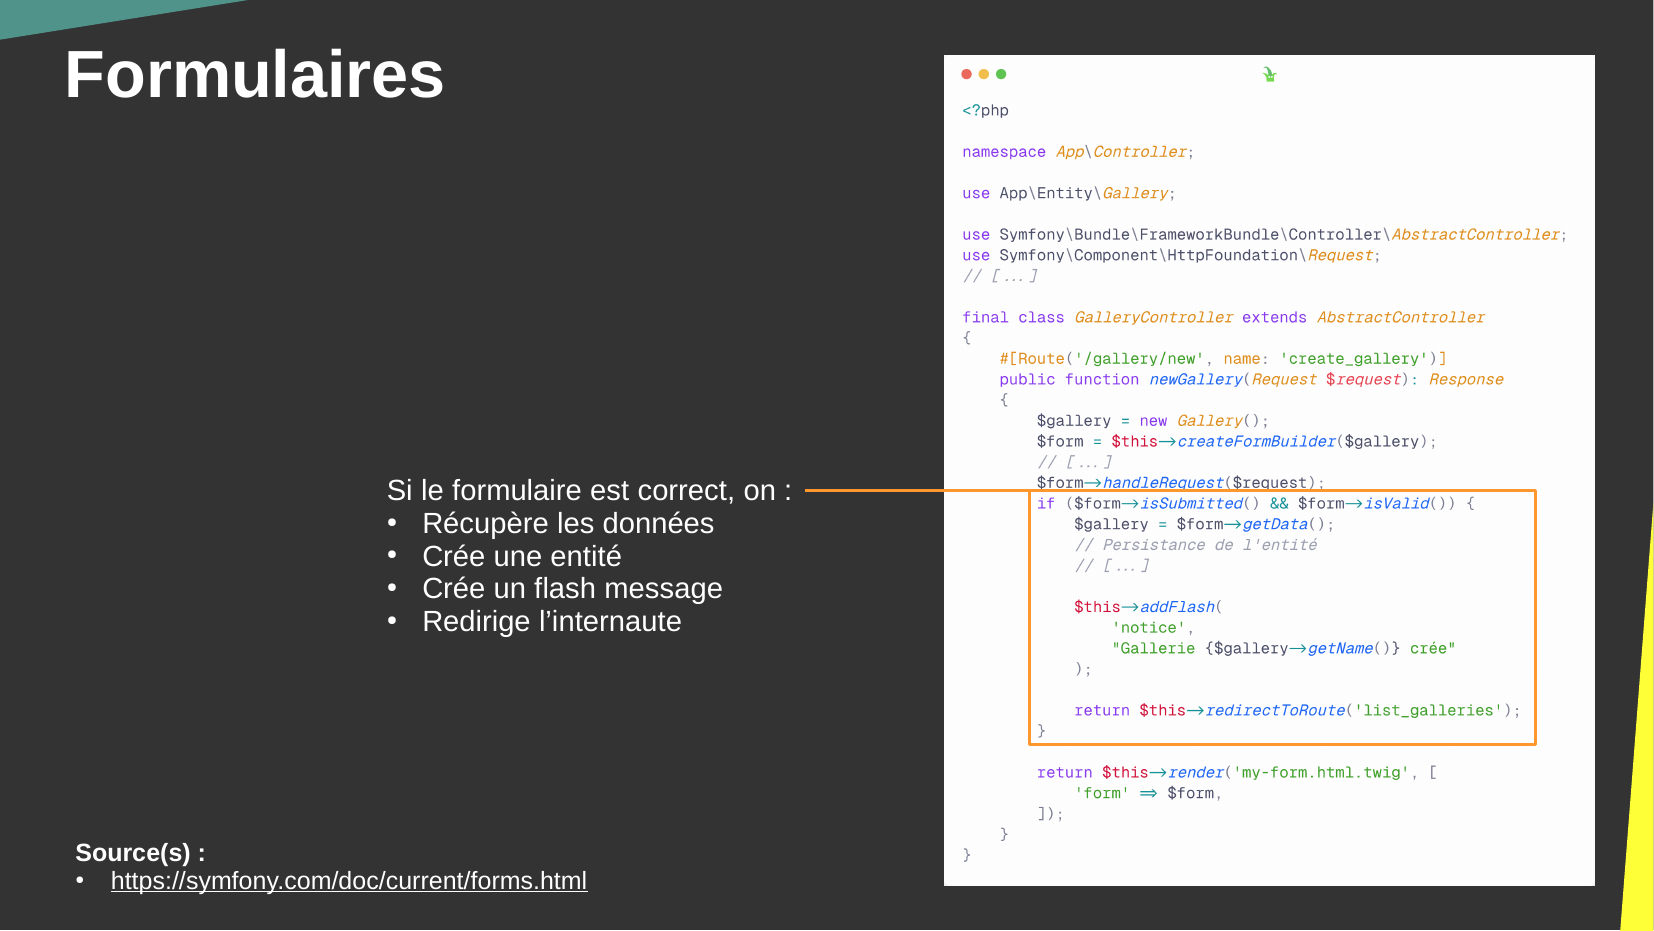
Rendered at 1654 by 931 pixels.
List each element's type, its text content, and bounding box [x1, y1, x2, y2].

text_box Source(s) : https://symfony.com/doc/current/forms.html [60, 826, 1546, 903]
picture [944, 55, 1595, 886]
text_box [0, 0, 249, 40]
text_box [1620, 494, 1654, 931]
title Formulaires [64, 37, 1365, 113]
text_box Si le formulaire est correct, on : Récupère les données Crée une entité Crée un flash message Redirige l’internaute [372, 466, 810, 650]
picture [1031, 492, 1534, 743]
